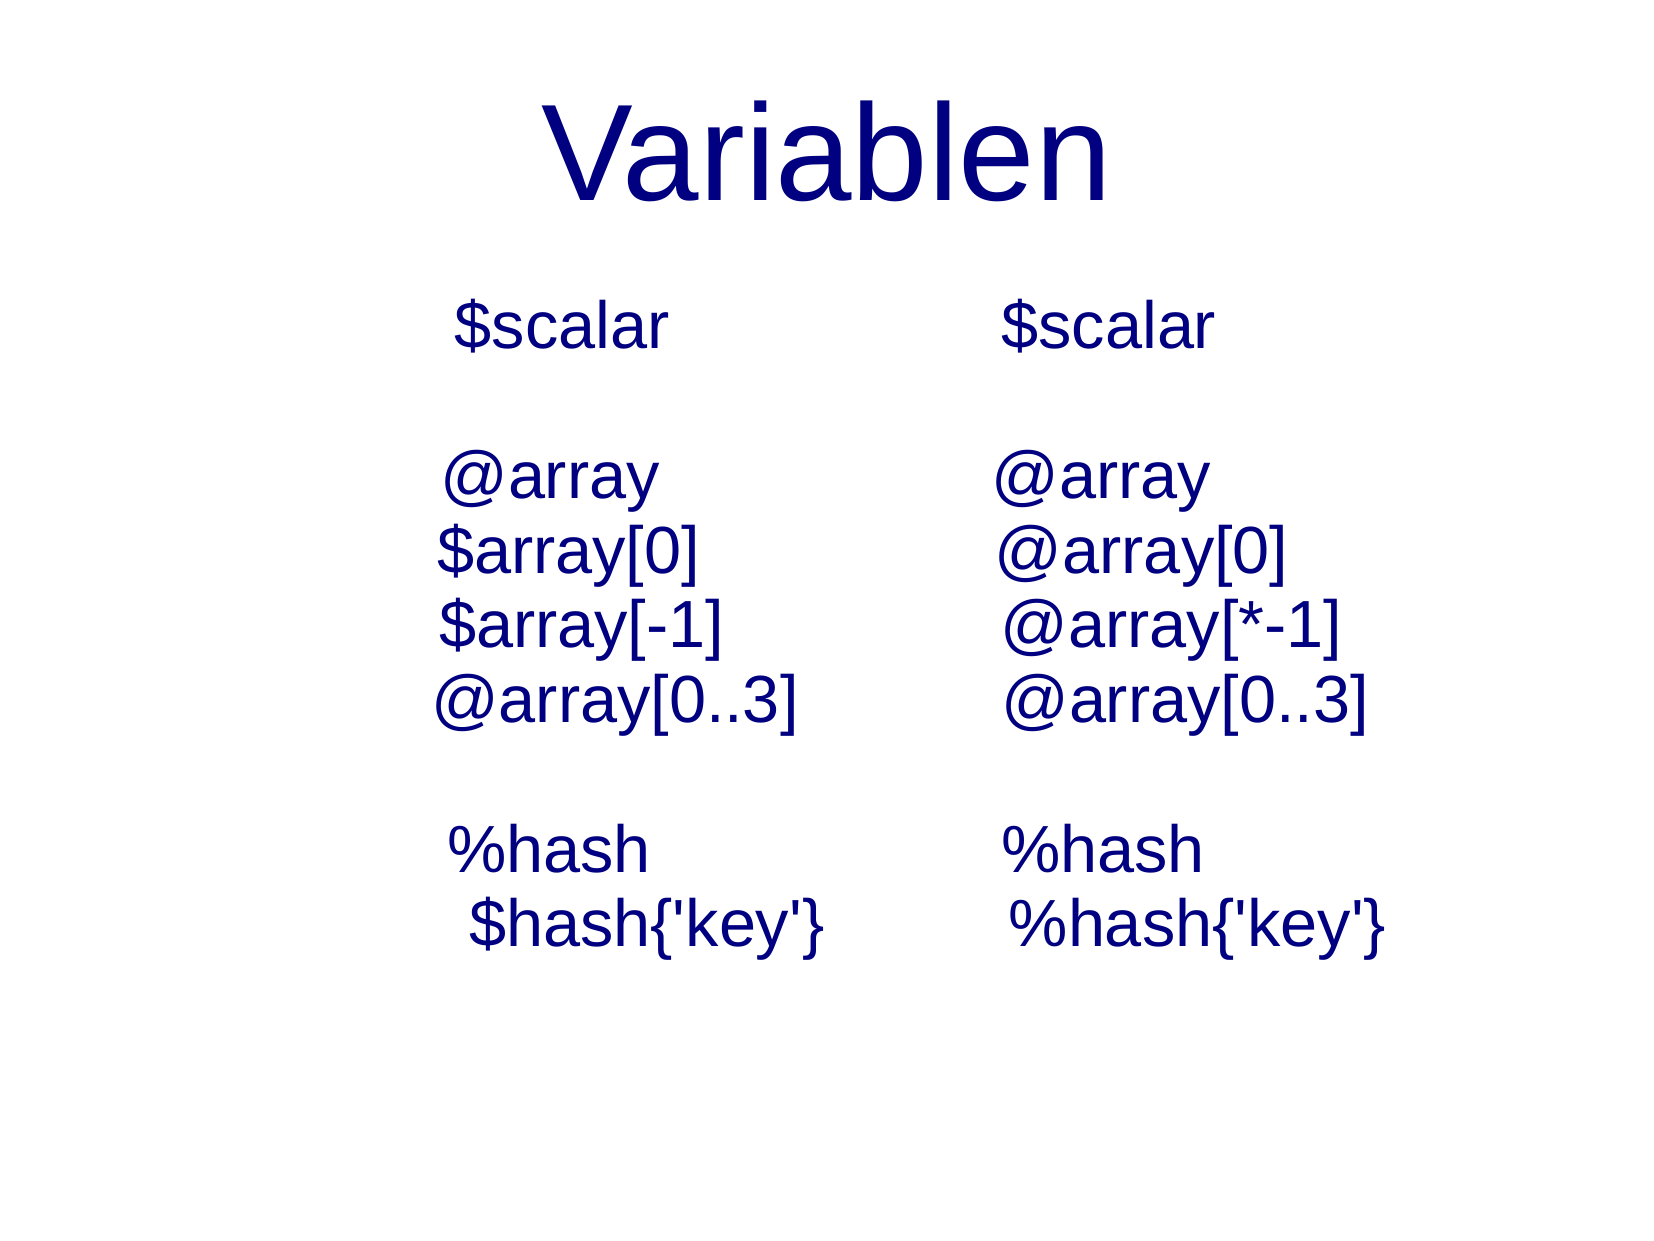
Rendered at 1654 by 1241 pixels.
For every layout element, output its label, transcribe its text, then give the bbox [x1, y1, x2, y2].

subtitle $scalar $scalar @array @array $array[0] @array[0] $array[-1] @array[*-1] @array[0..3] @array[0..3] %hash %hash $hash{'key'} %hash{'key'} $hash{'key'} %hash<key> @hash{'k1','k2'} %hash<k1 k2> [82, 288, 1571, 1111]
title Variablen [82, 49, 1571, 257]
